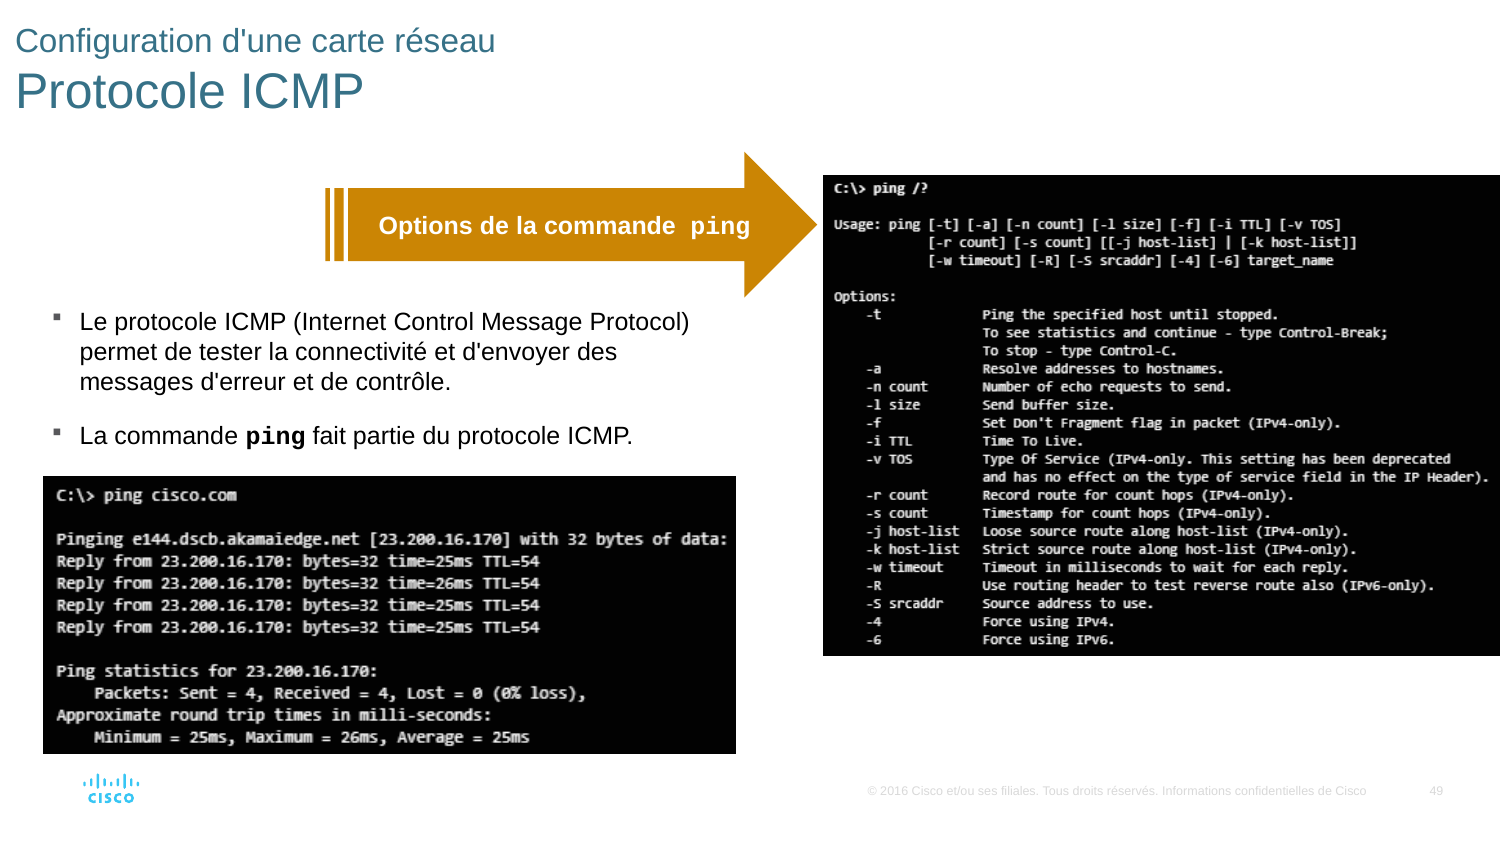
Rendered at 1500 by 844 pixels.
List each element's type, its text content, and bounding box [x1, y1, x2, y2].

text_box Options de la commande ping [334, 188, 344, 262]
picture [43, 476, 736, 754]
list Le protocole ICMP (Internet Control Message Protocol) permet de tester la connectivité et d'envoyer des messages d'erreur et de contrôle. La commande ping fait partie du protocole ICMP. [36, 297, 729, 444]
picture [823, 175, 1500, 656]
text_box Options de la commande ping [348, 151, 818, 298]
title Configuration d'une carte réseau Protocole ICMP [0, 6, 1500, 131]
